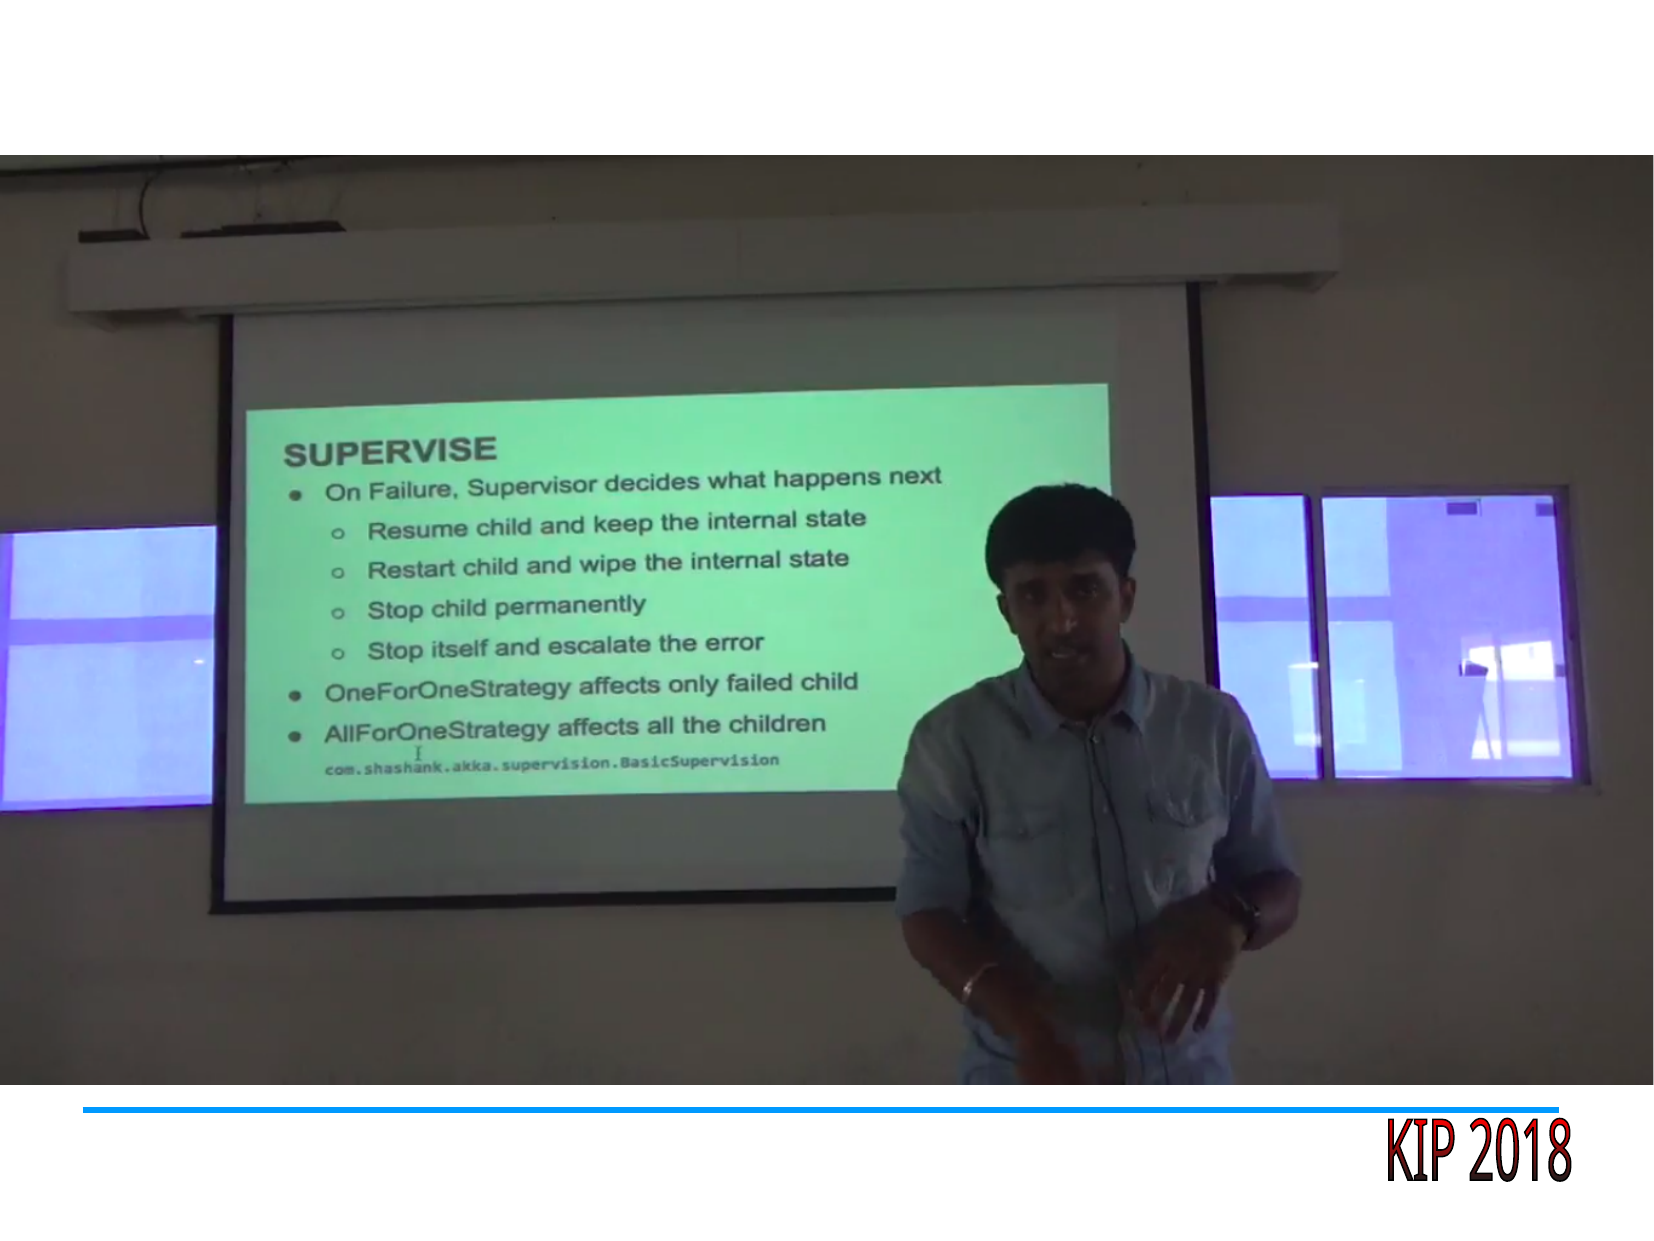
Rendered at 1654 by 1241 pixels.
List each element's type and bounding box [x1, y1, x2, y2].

picture [0, 155, 1654, 1085]
